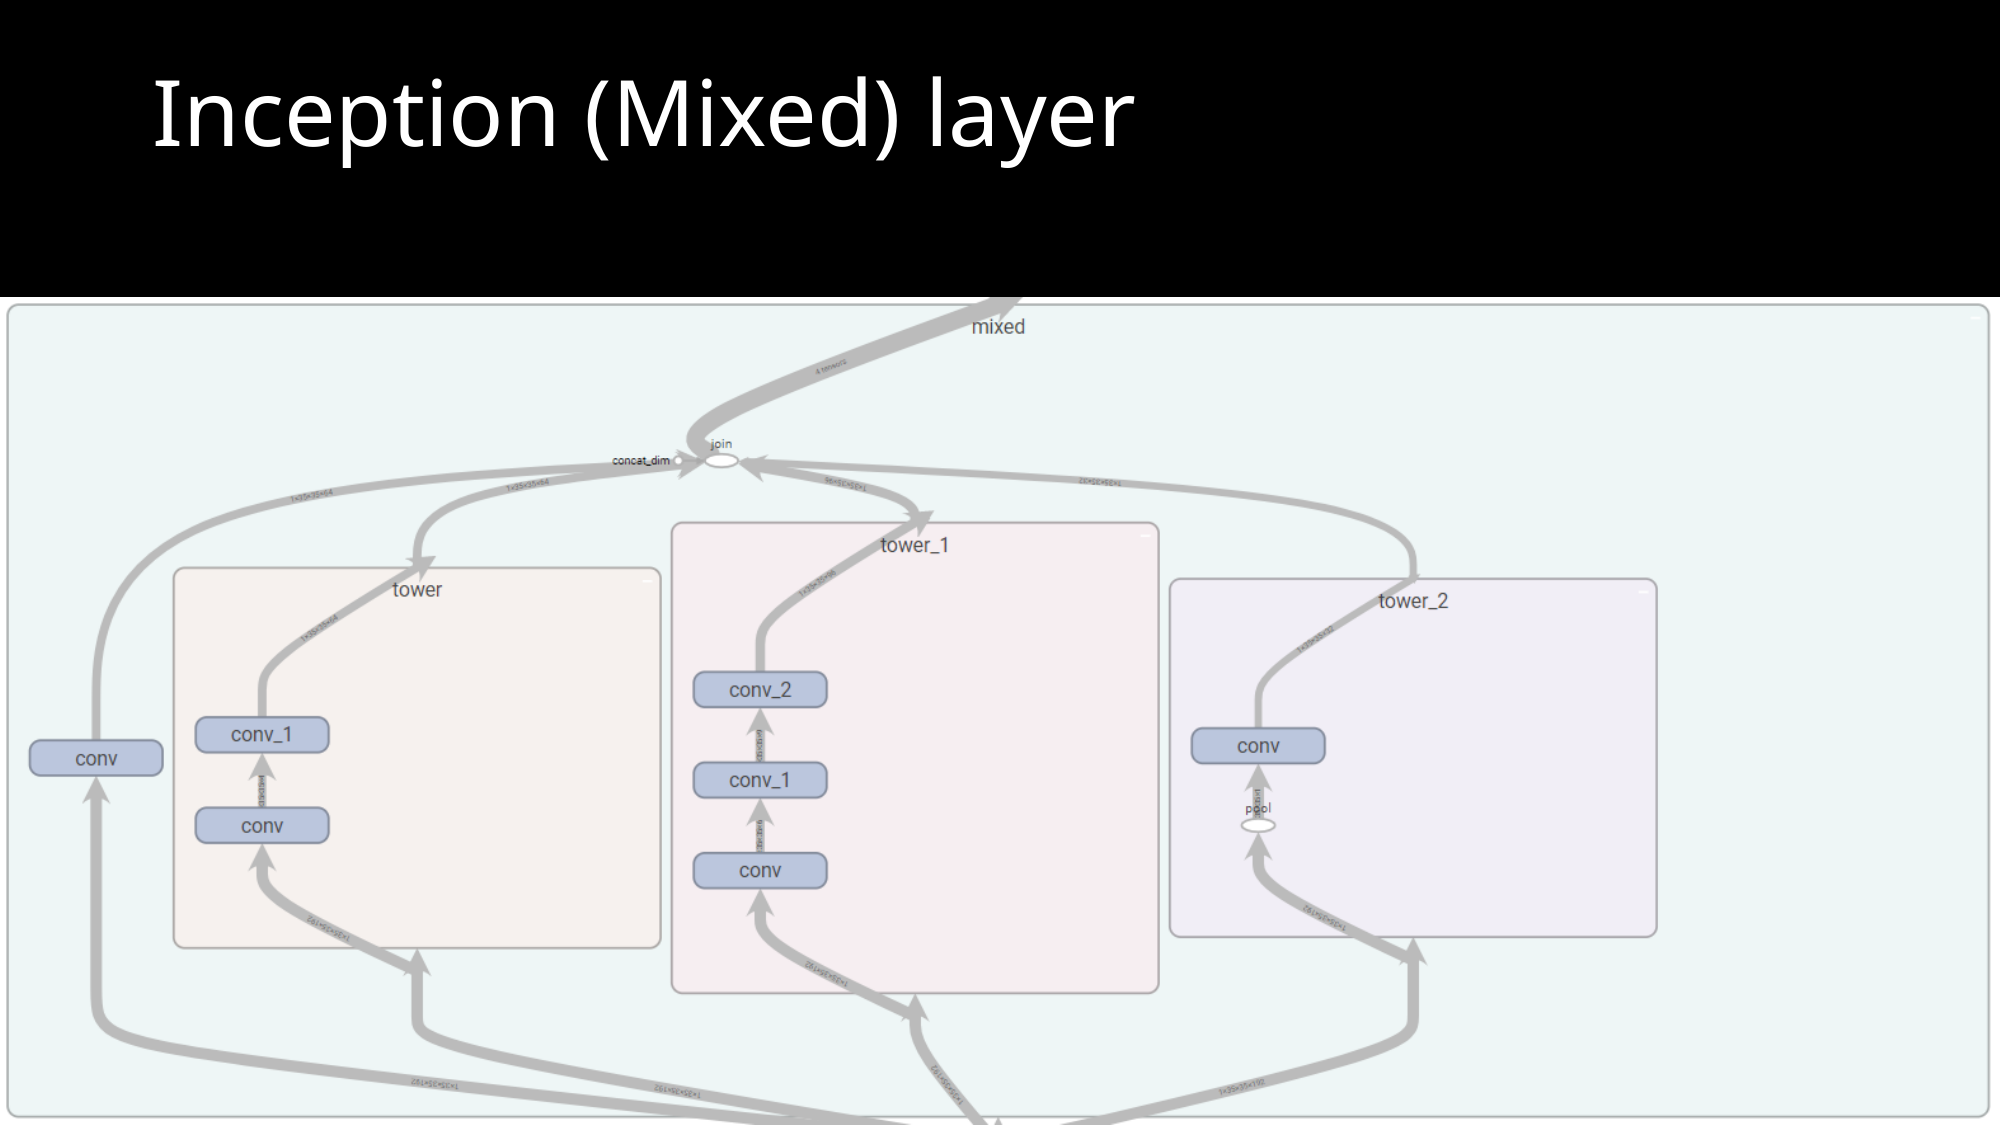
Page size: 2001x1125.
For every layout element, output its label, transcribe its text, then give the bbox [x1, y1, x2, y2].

picture [0, 297, 2000, 1125]
text_box Inception (Mixed) layer [137, 59, 1863, 175]
